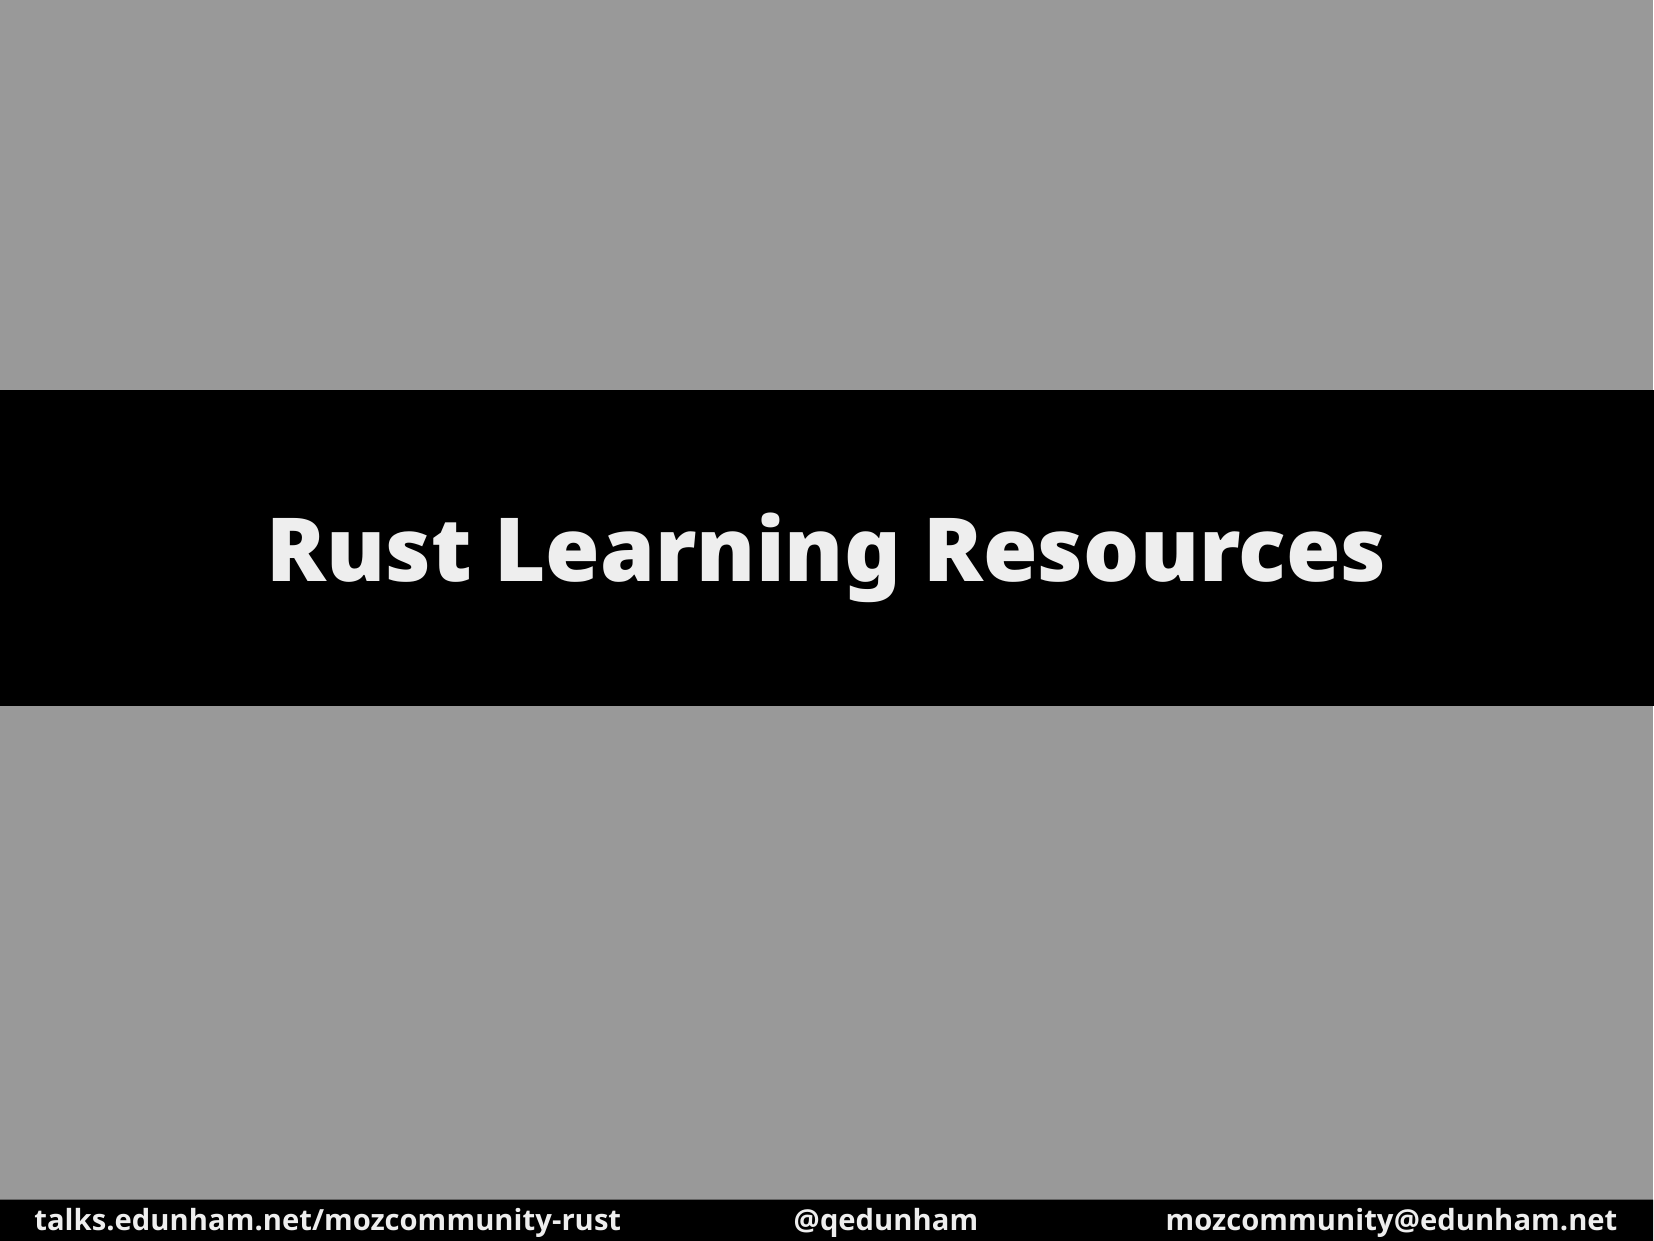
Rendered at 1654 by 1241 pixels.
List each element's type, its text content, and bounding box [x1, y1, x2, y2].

title Rust Learning Resources [0, 390, 1653, 706]
